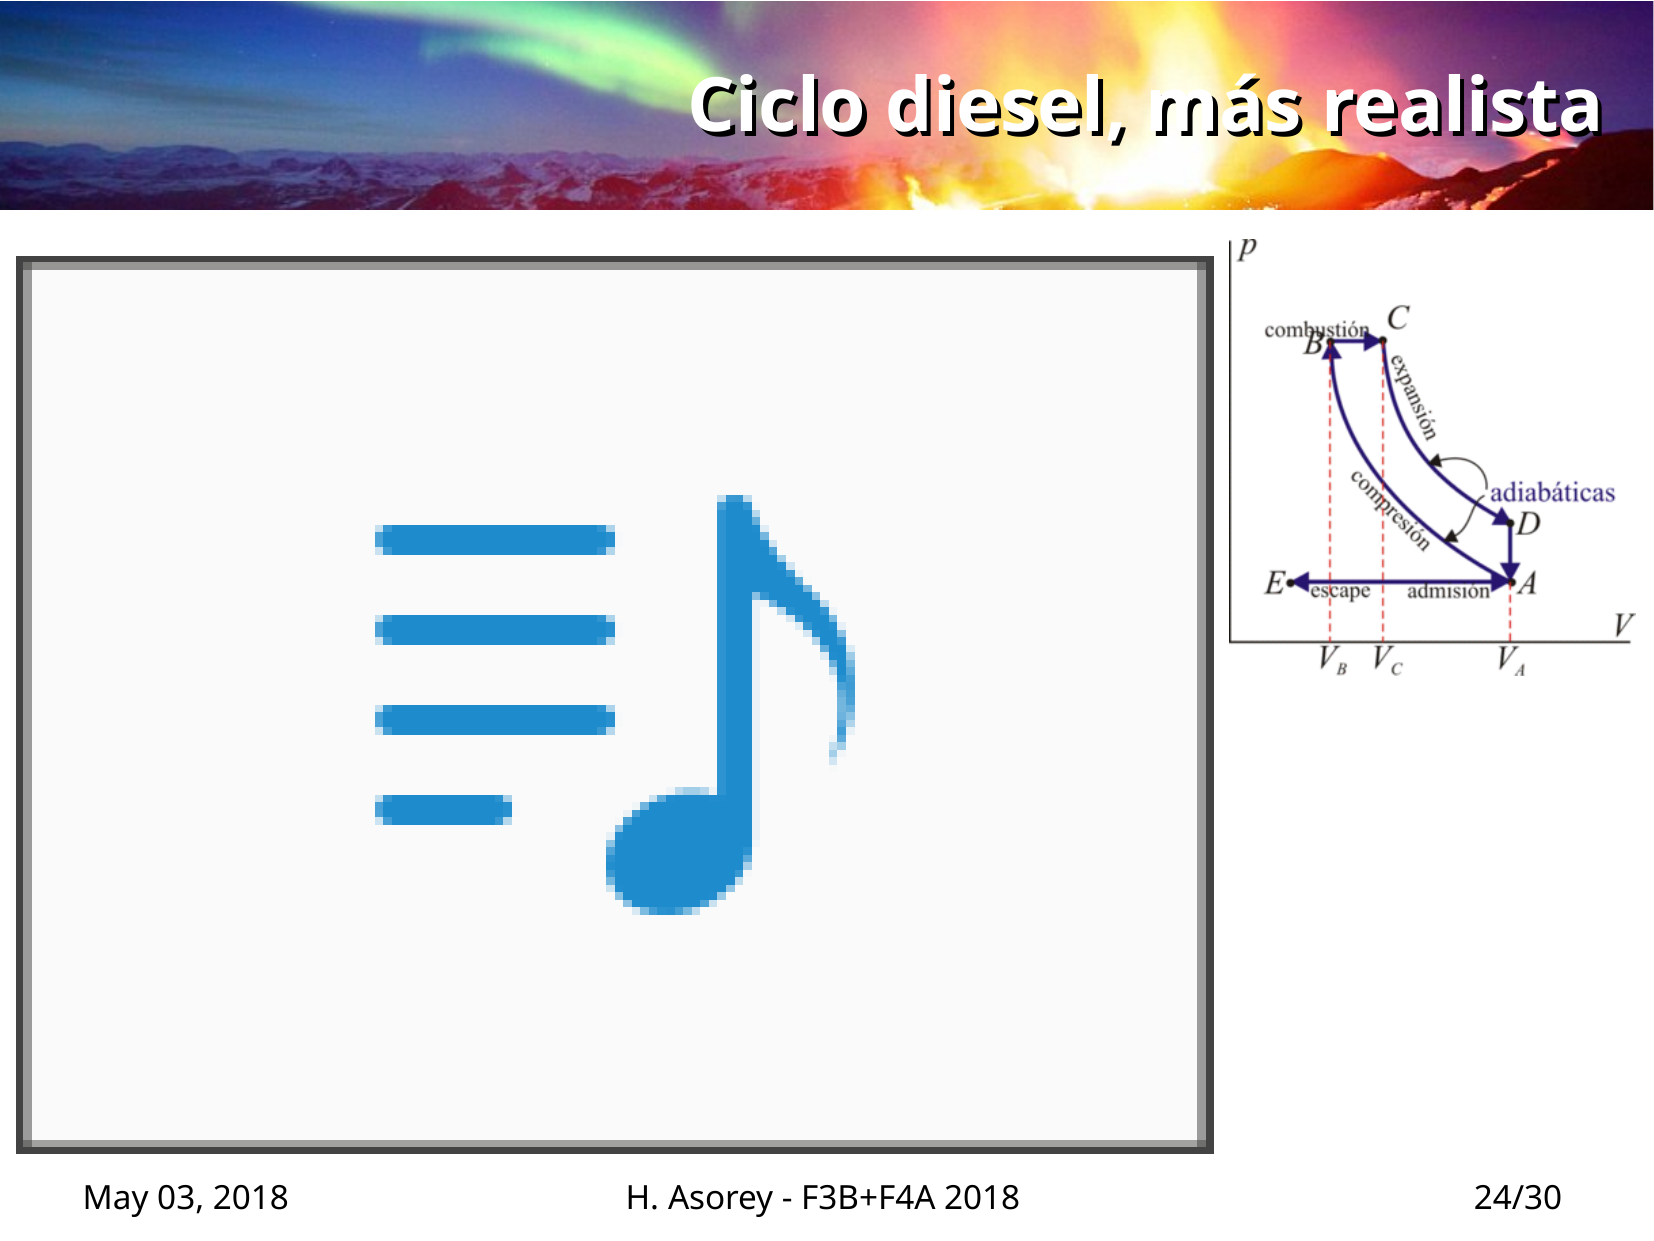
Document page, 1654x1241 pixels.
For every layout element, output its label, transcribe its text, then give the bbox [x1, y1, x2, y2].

title Ciclo diesel, más realista [45, 15, 1606, 191]
text_box [15, 255, 1216, 1156]
picture [1229, 239, 1636, 676]
picture [0, 1, 1654, 210]
